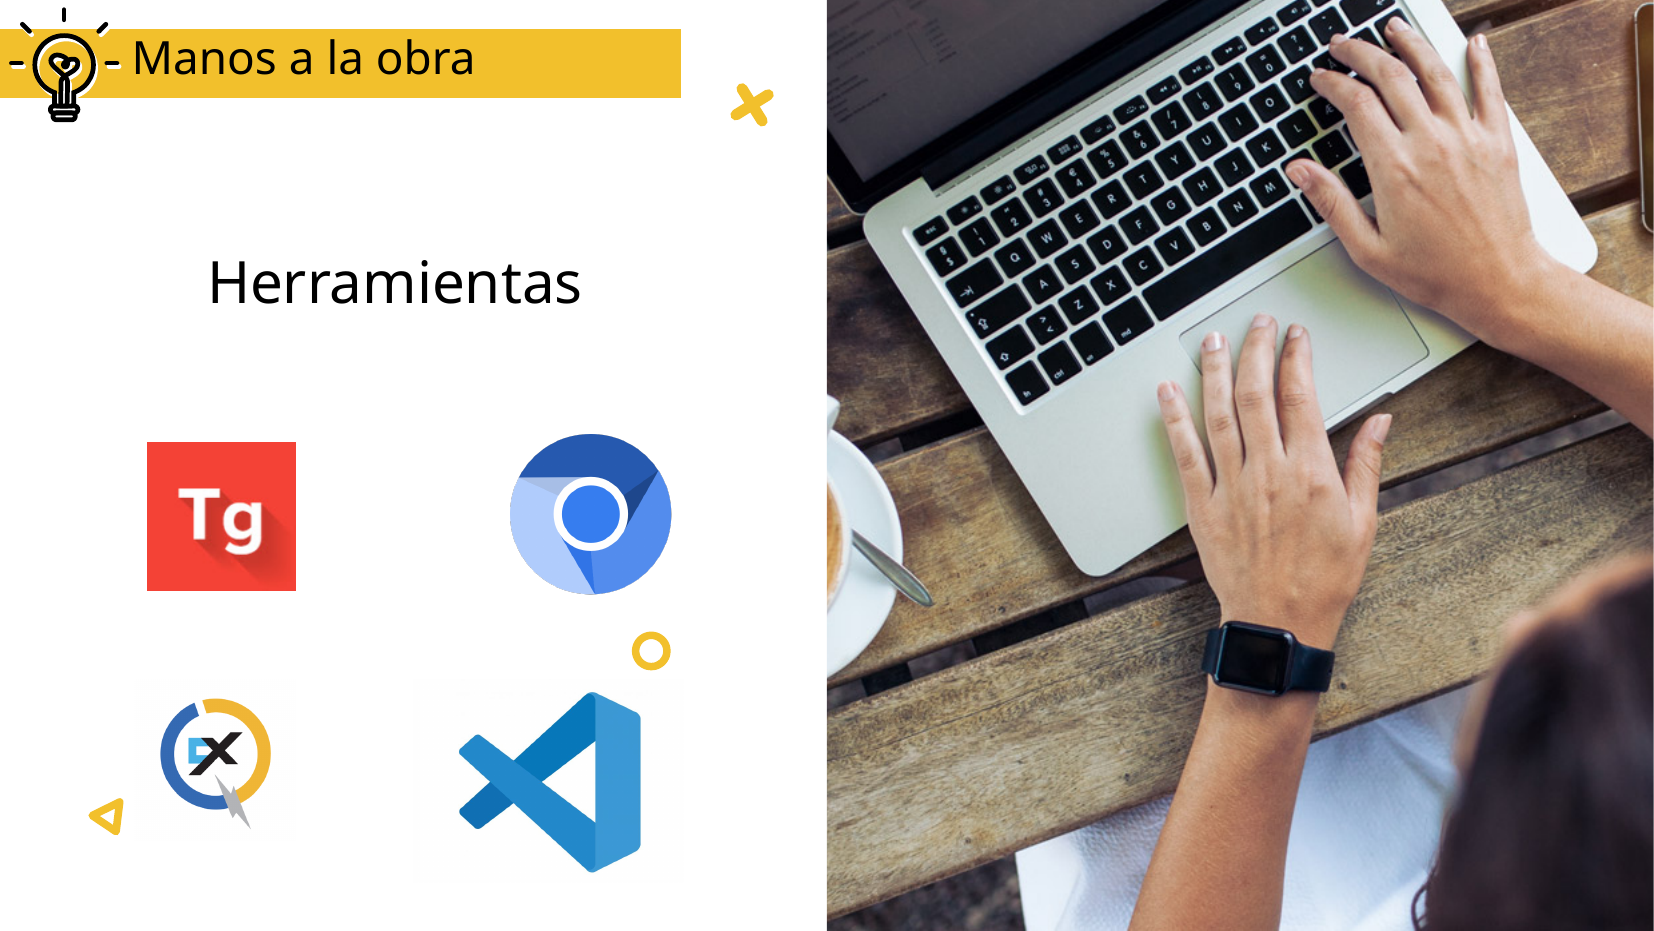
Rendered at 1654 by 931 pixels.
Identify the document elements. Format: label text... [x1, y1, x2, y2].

picture [501, 425, 680, 603]
picture [147, 442, 296, 591]
picture [826, 0, 1654, 931]
picture [134, 679, 296, 841]
title Manos a la obra [131, 16, 578, 97]
picture [413, 679, 684, 883]
title Herramientas [207, 236, 609, 325]
